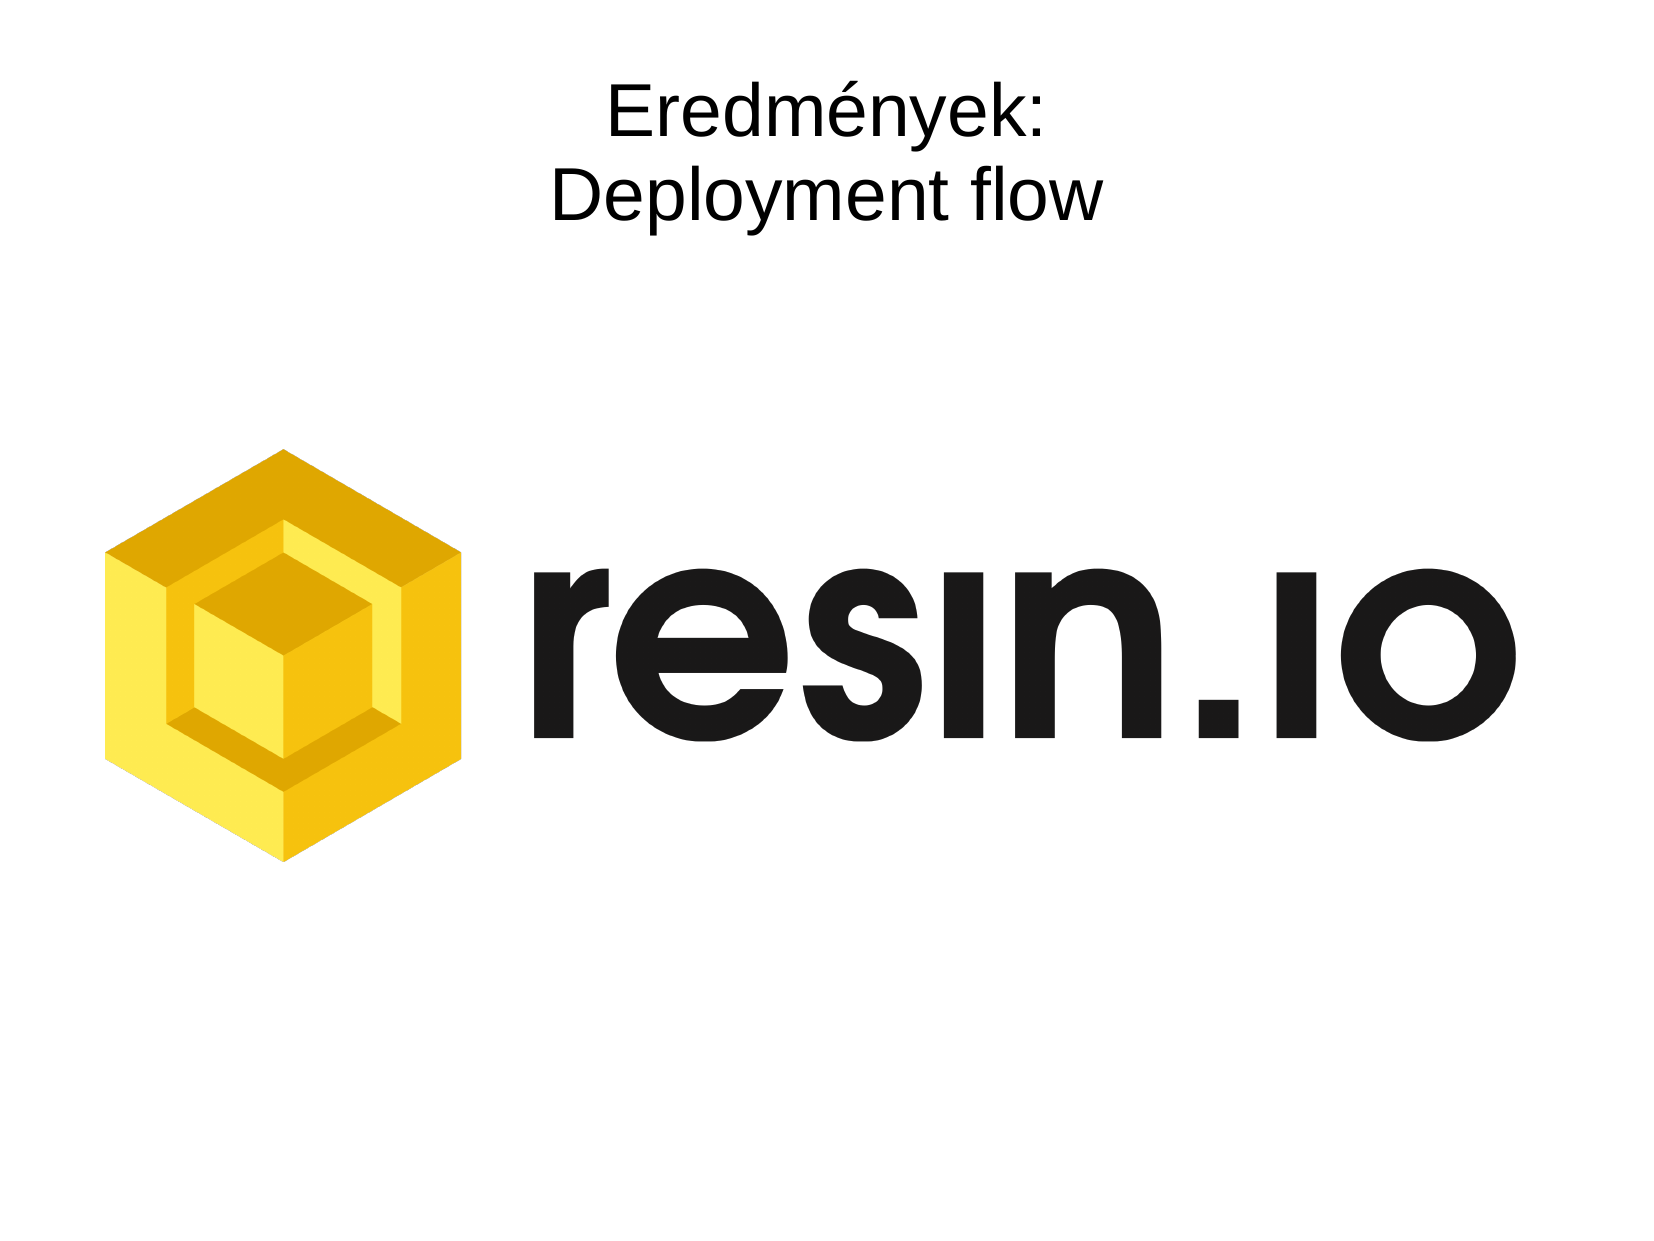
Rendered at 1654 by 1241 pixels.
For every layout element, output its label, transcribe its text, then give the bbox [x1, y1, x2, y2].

title Eredmények: Deployment flow [82, 49, 1571, 257]
picture [105, 449, 1516, 862]
